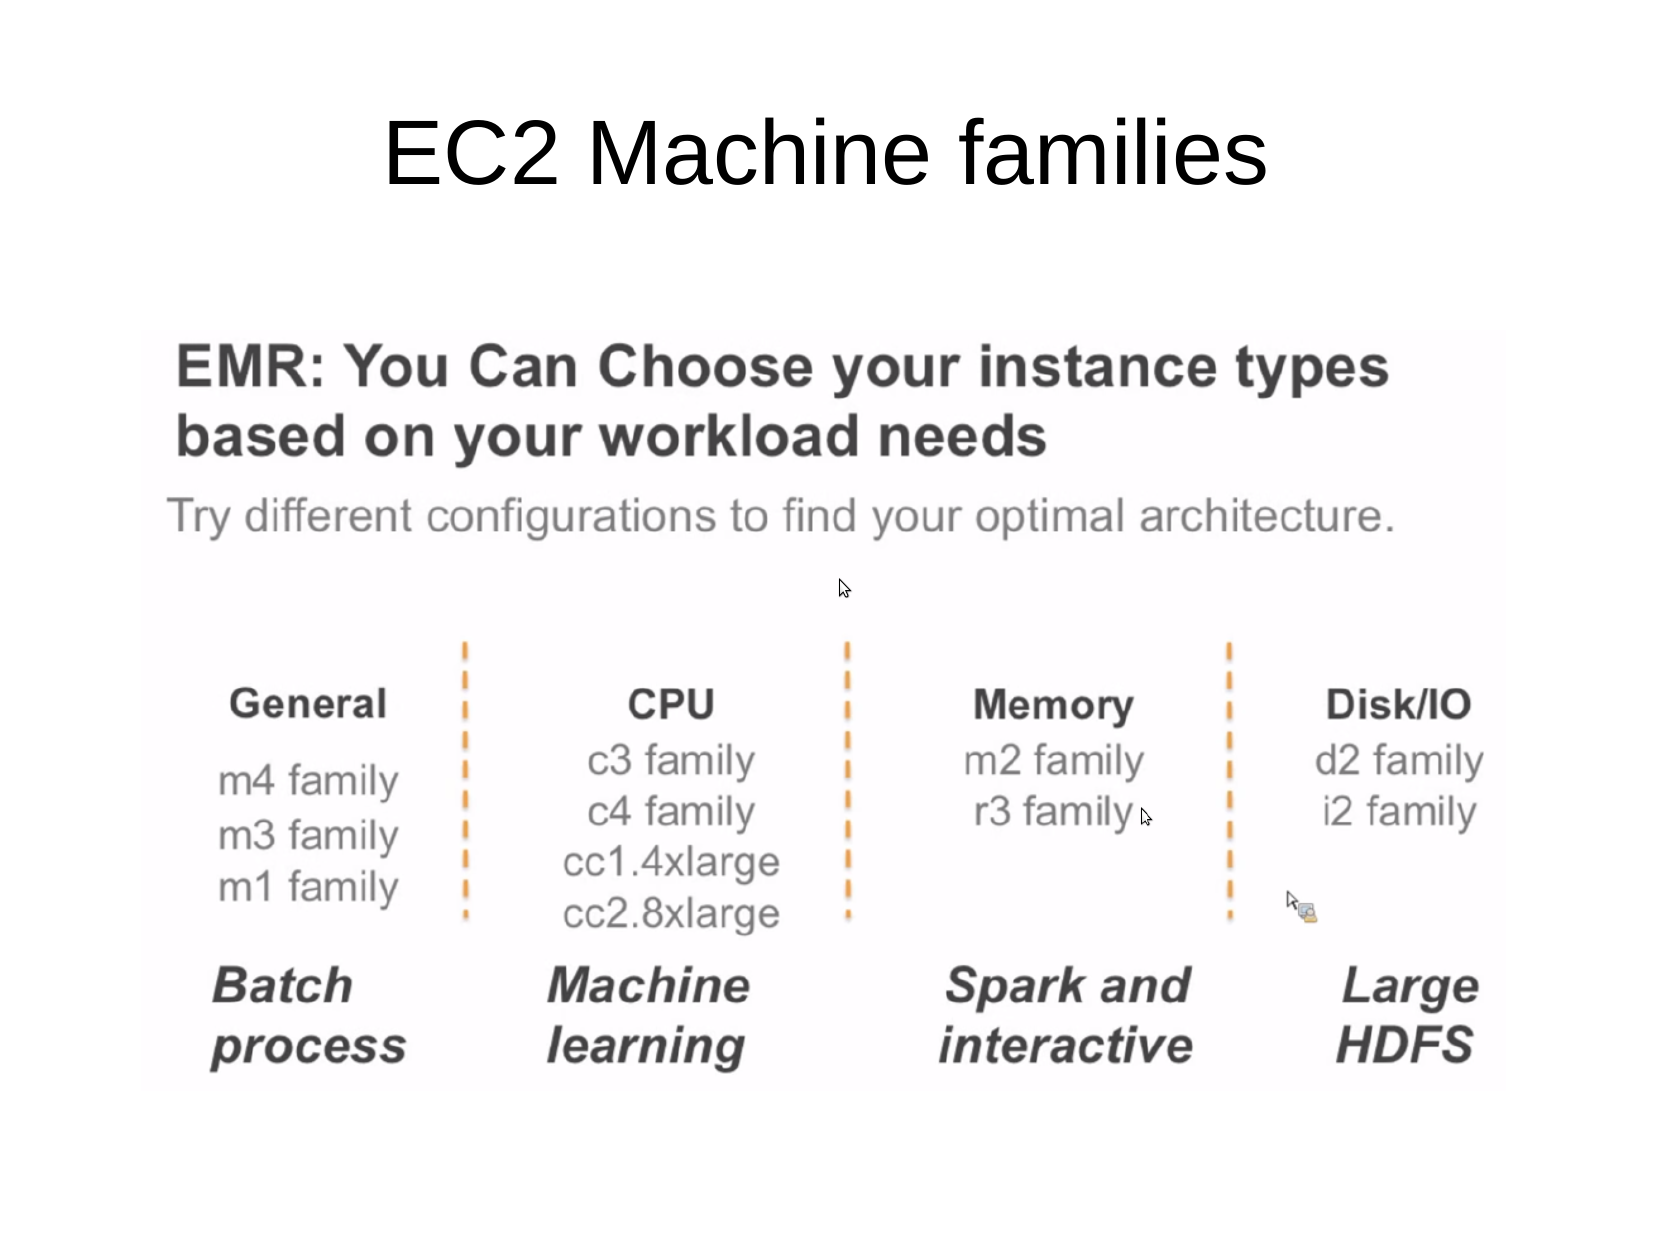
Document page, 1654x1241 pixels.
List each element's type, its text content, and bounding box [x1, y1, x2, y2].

picture [141, 330, 1506, 1091]
title EC2 Machine families [82, 49, 1571, 257]
